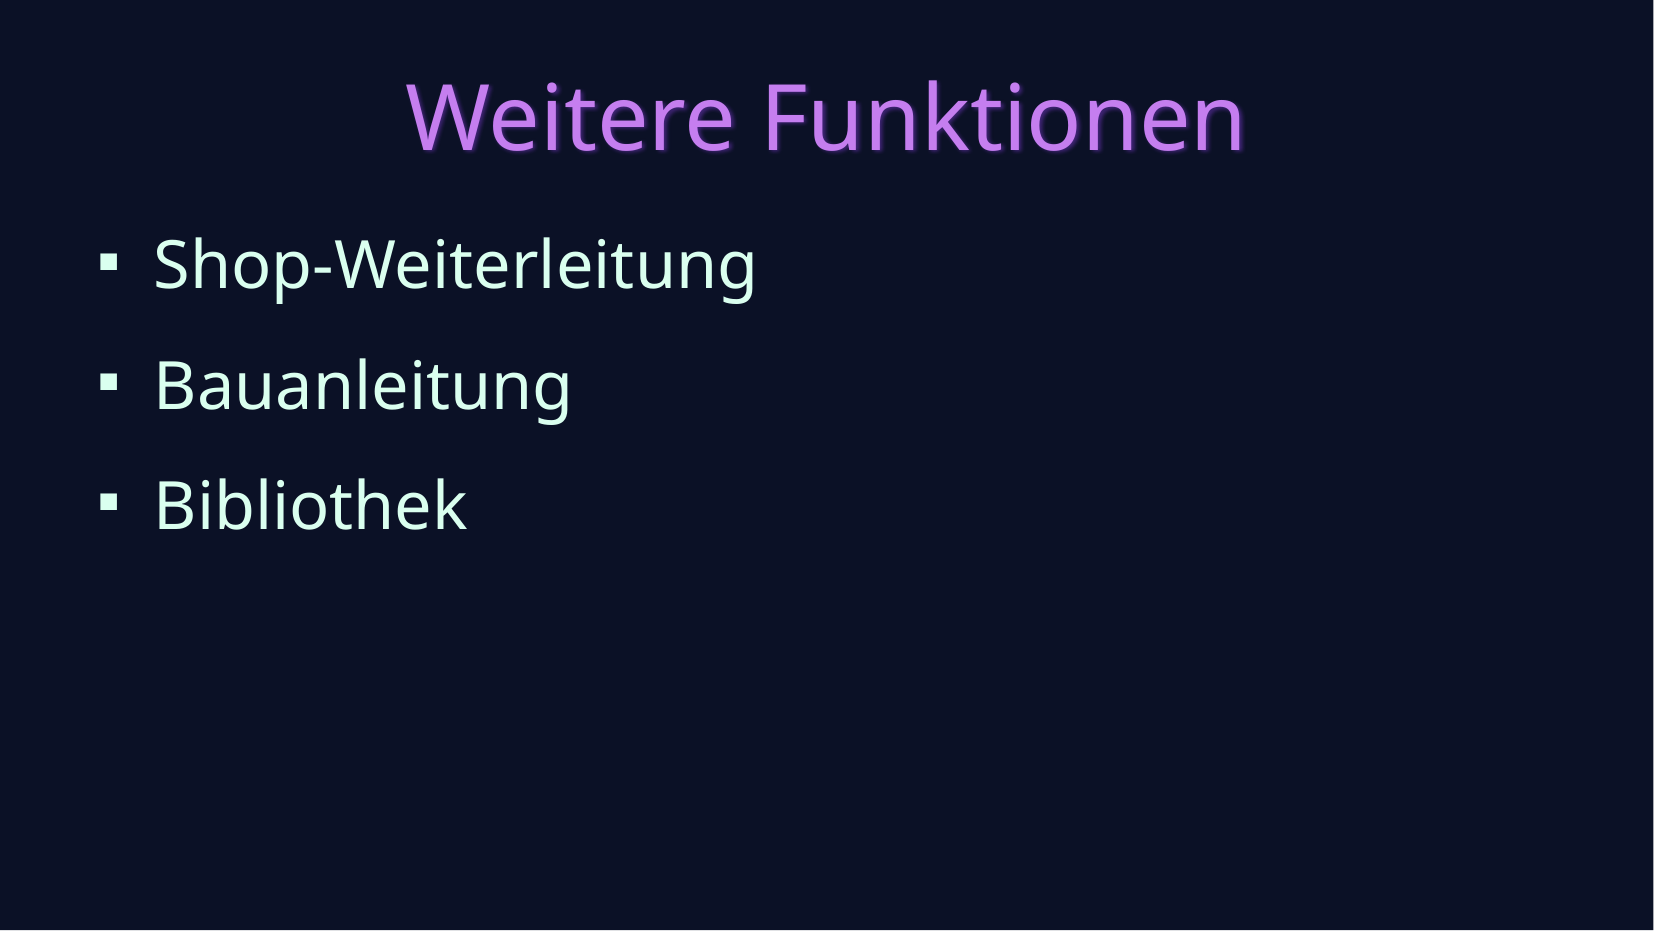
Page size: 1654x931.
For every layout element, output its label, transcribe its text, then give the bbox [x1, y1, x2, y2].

list Shop-Weiterleitung Bauanleitung Bibliothek [82, 217, 809, 758]
title Weitere Funktionen [82, 37, 1571, 193]
